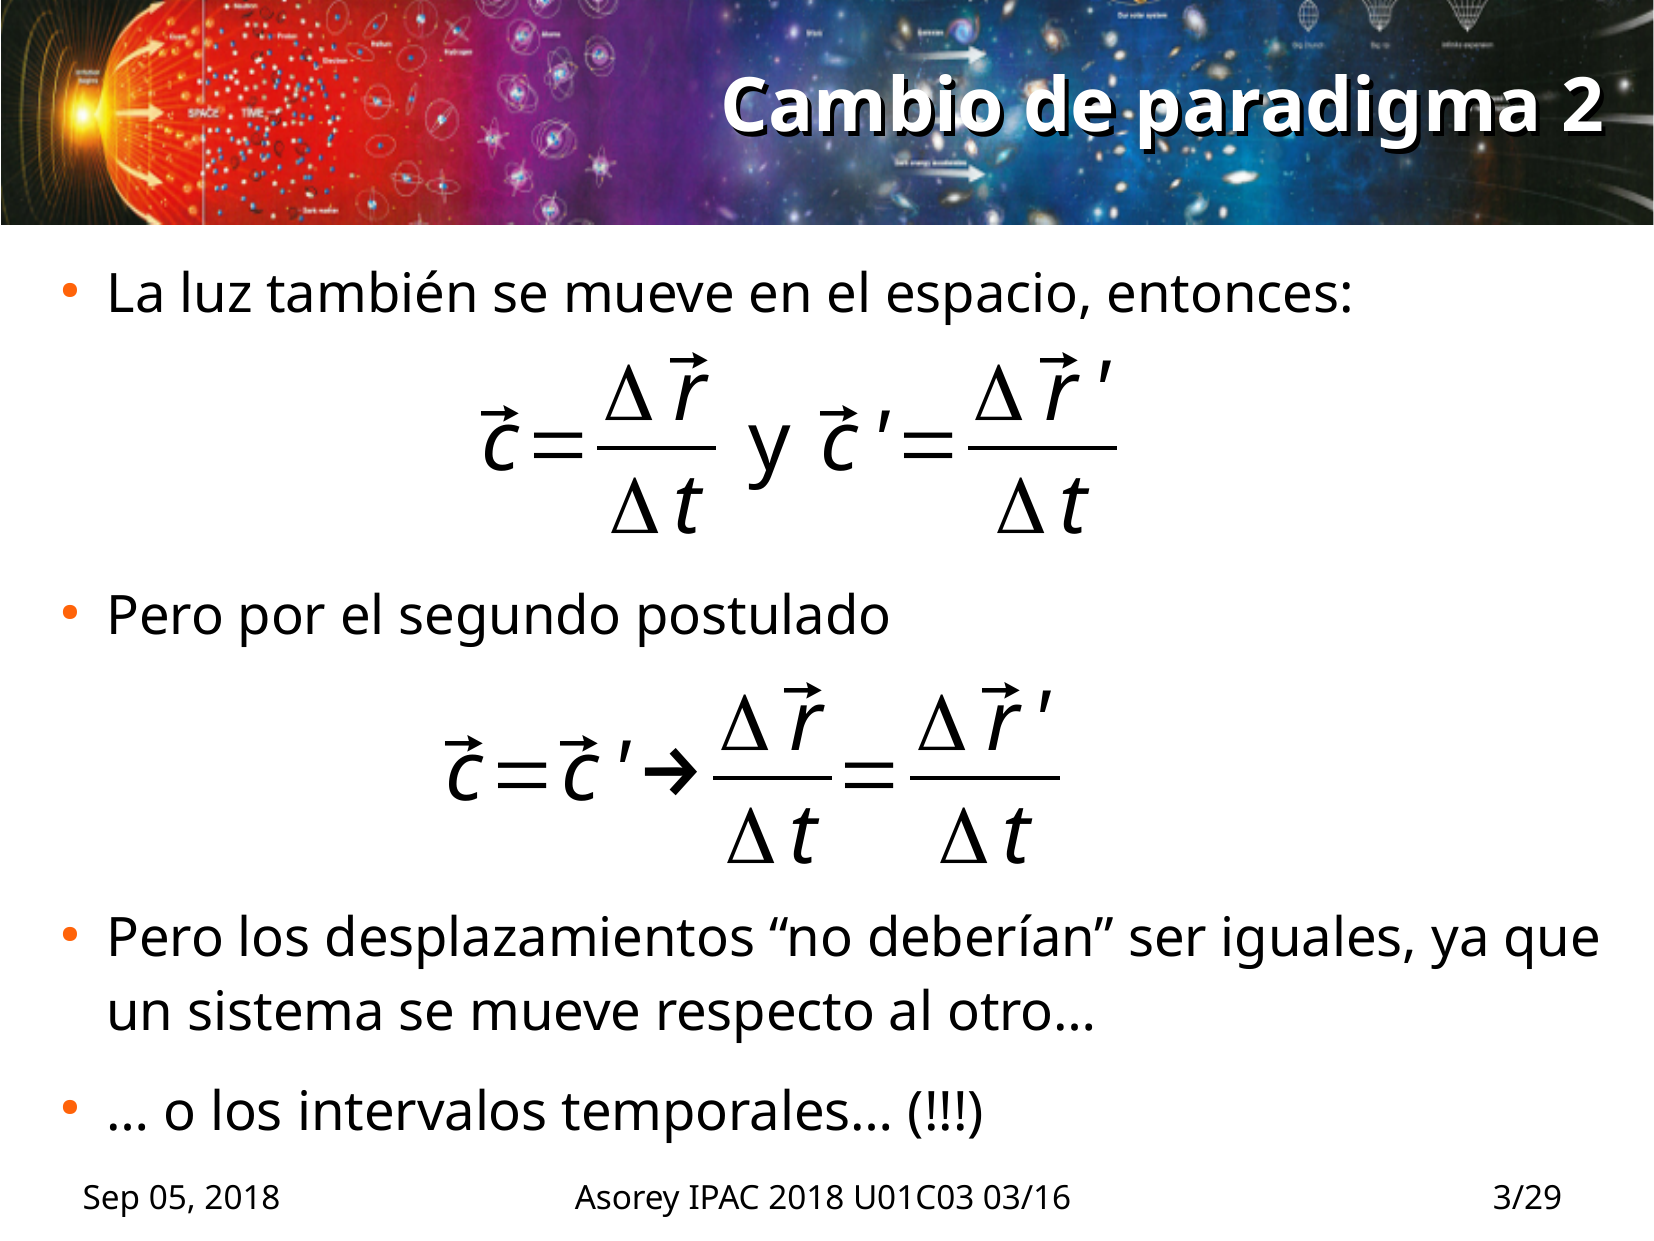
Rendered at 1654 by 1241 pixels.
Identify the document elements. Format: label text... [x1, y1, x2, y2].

chart [435, 669, 1070, 886]
picture [1, 0, 1654, 225]
list La luz también se mueve en el espacio, entonces: Pero por el segundo postulado Pero los desplazamientos “no deberían” ser iguales, ya que un sistema se mueve respecto al otro… … o los intervalos temporales… (!!!) [45, 255, 1606, 1156]
chart [470, 339, 1128, 556]
title Cambio de paradigma 2 [45, 15, 1606, 191]
